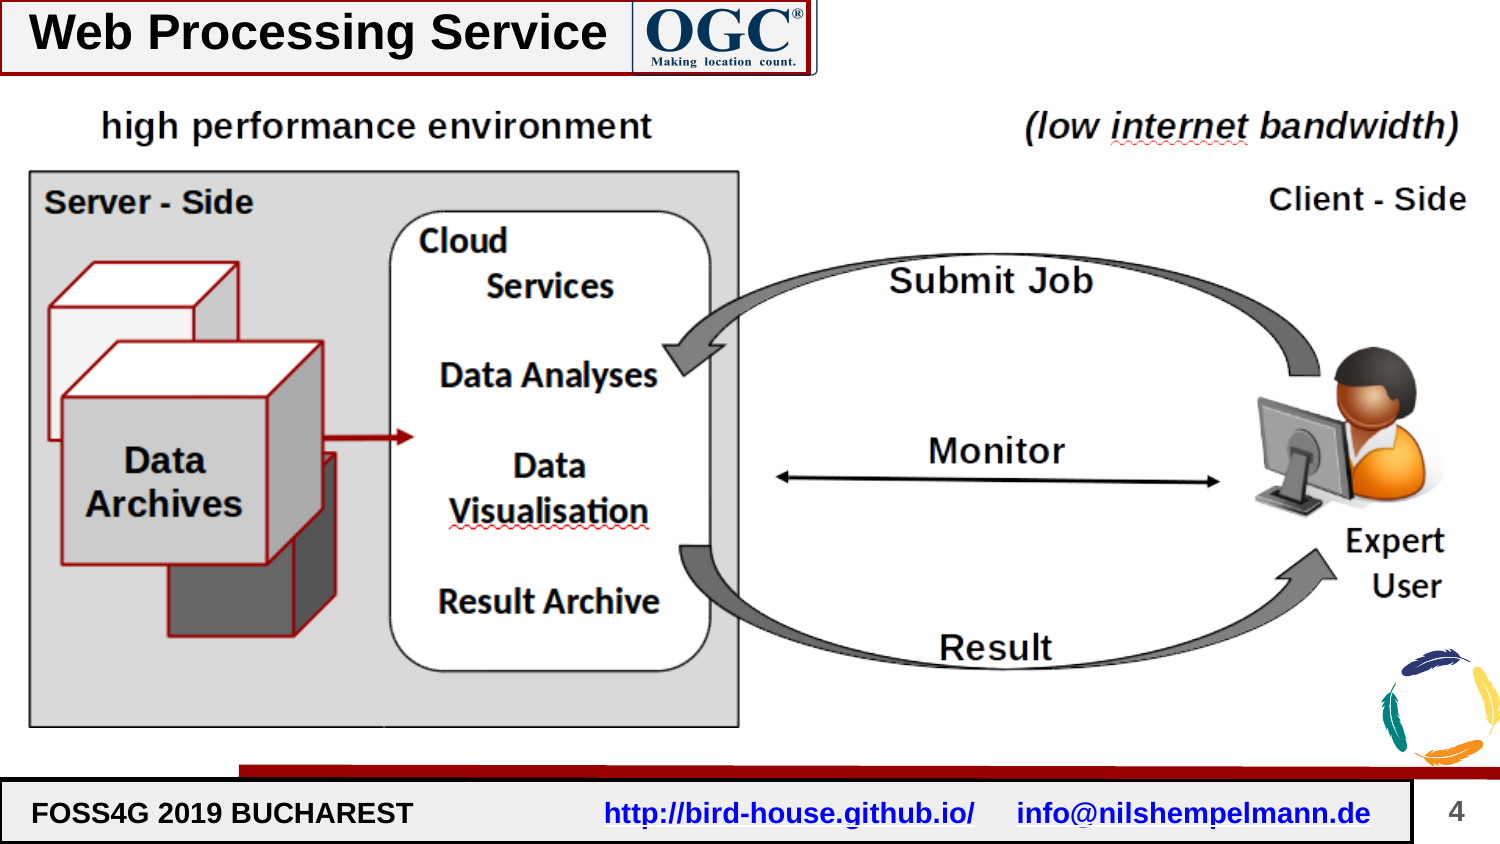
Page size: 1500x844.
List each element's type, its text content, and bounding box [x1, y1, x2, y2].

picture [625, 0, 824, 81]
text_box Web Processing Service [0, 0, 625, 75]
picture [27, 86, 1500, 767]
text_box <number> [1389, 777, 1480, 842]
